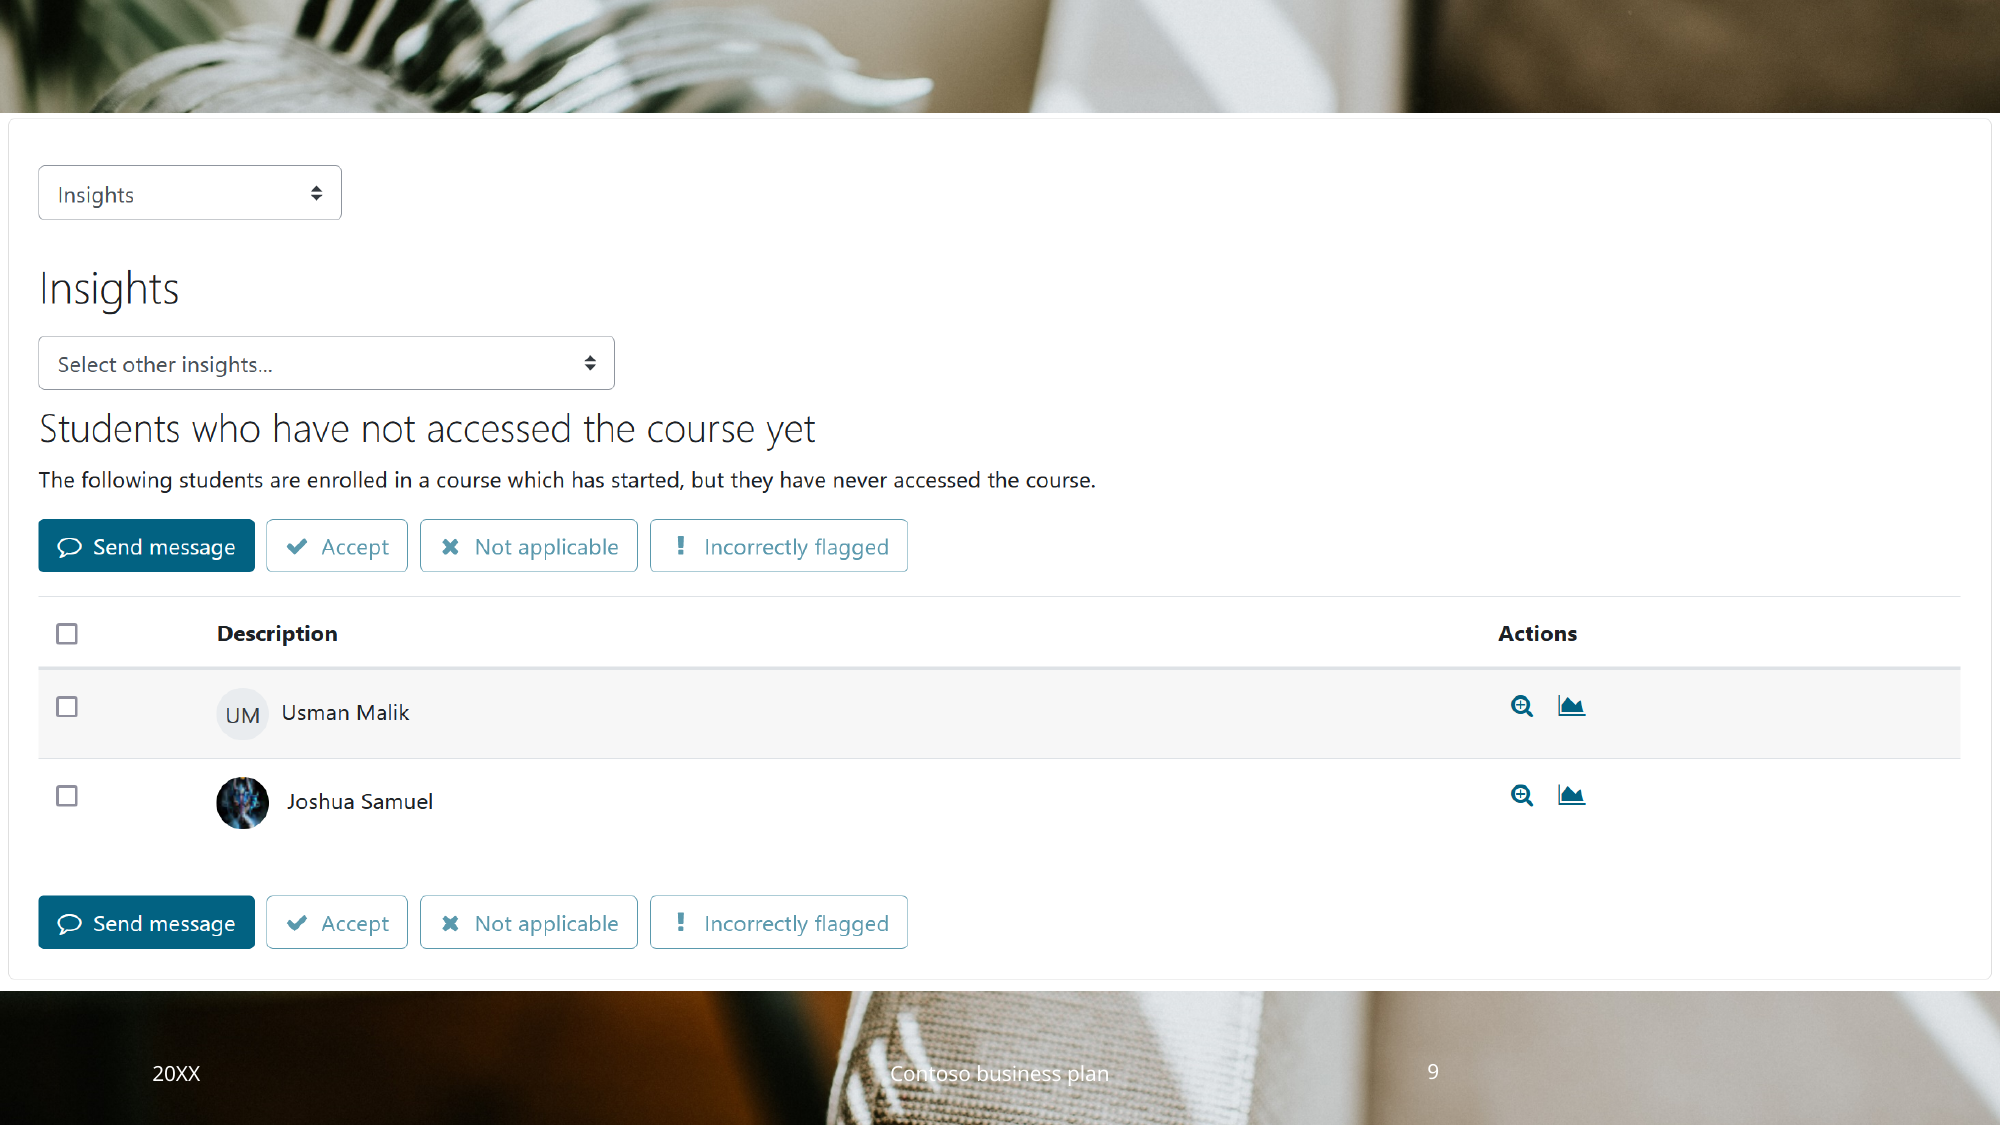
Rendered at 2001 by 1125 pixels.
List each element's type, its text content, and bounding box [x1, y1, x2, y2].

text_box 20XX [137, 1042, 588, 1103]
text_box Contoso business plan [662, 1042, 1338, 1103]
text_box 9 [1412, 1042, 1863, 1103]
picture [0, 0, 2000, 1125]
